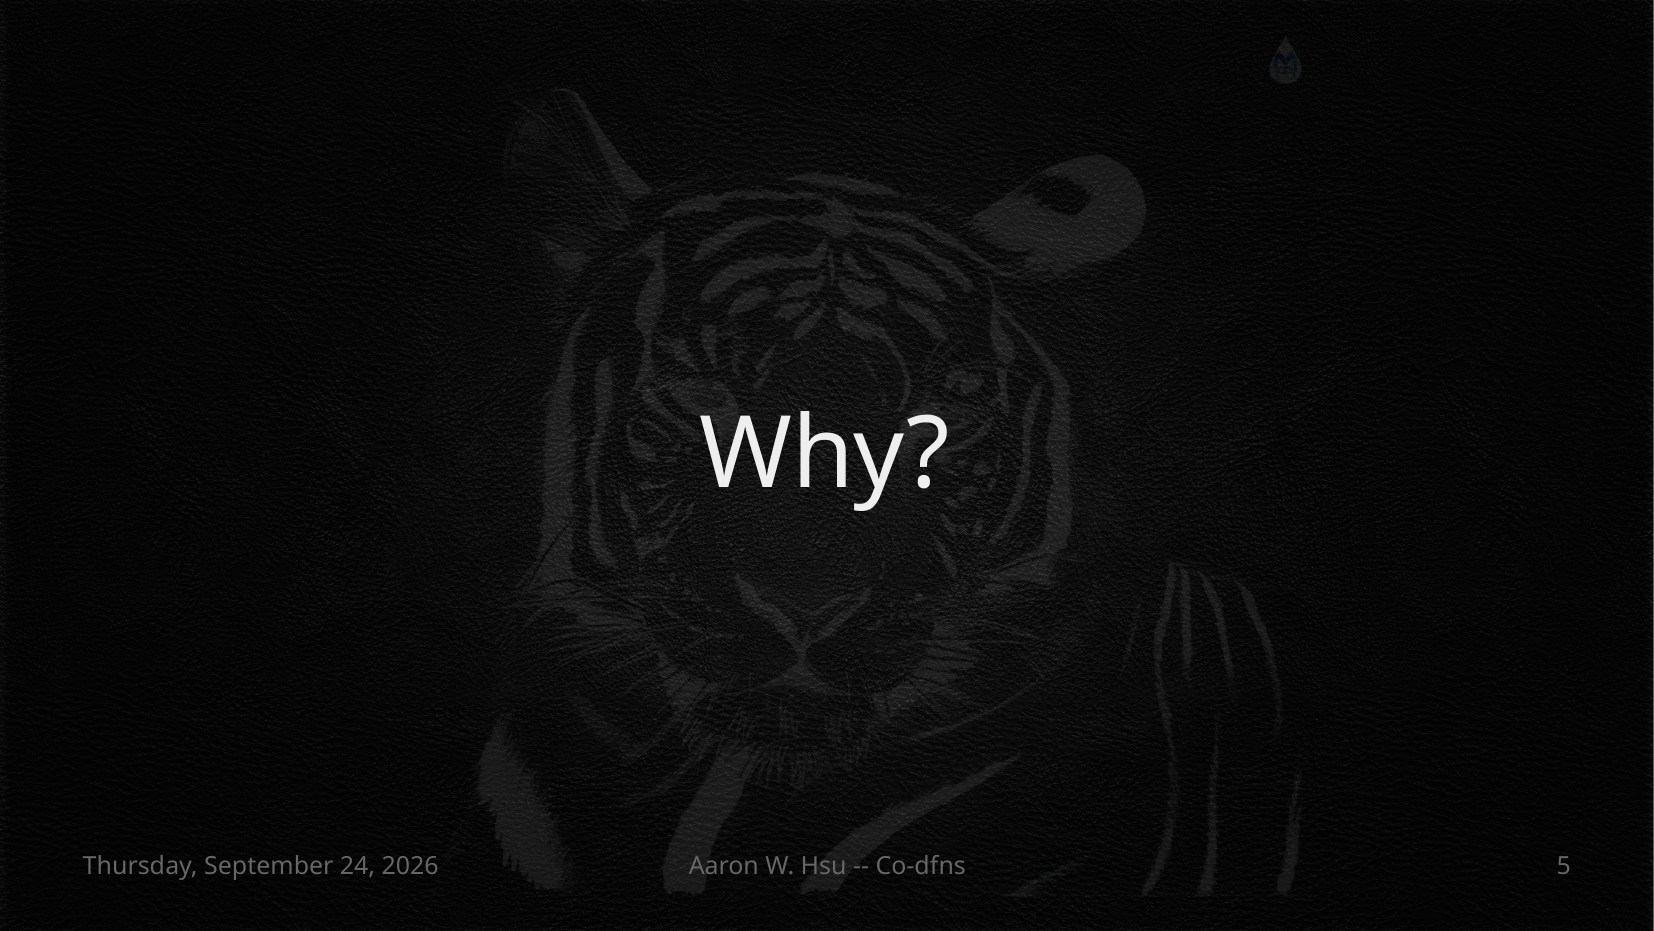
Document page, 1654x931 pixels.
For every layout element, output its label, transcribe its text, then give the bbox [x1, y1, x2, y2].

text_box Why? [60, 372, 1591, 523]
picture [0, 0, 1654, 931]
